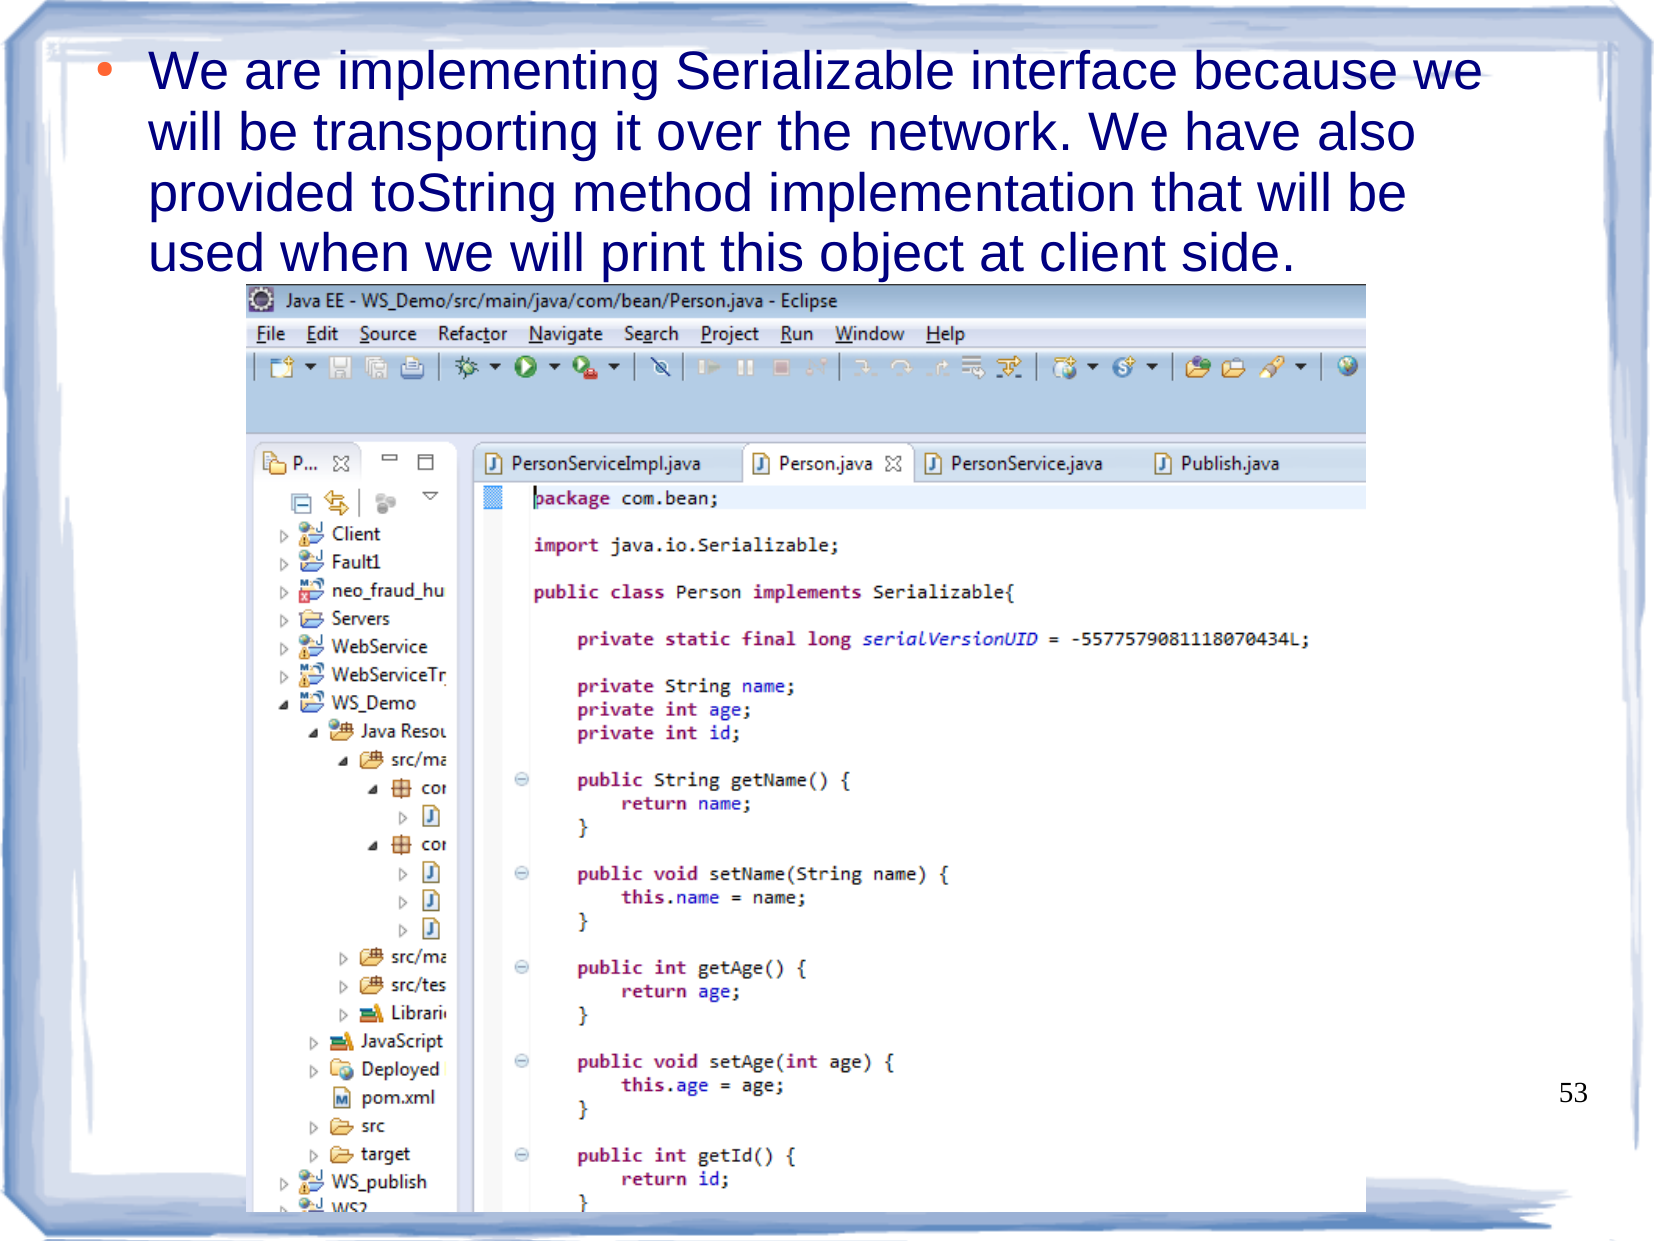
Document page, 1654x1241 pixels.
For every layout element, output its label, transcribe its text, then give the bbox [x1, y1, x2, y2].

picture [0, 0, 1654, 1241]
list We are implementing Serializable interface because we will be transporting it over the network. We have also provided toString method implementation that will be used when we will print this object at client side. [77, 40, 1531, 721]
